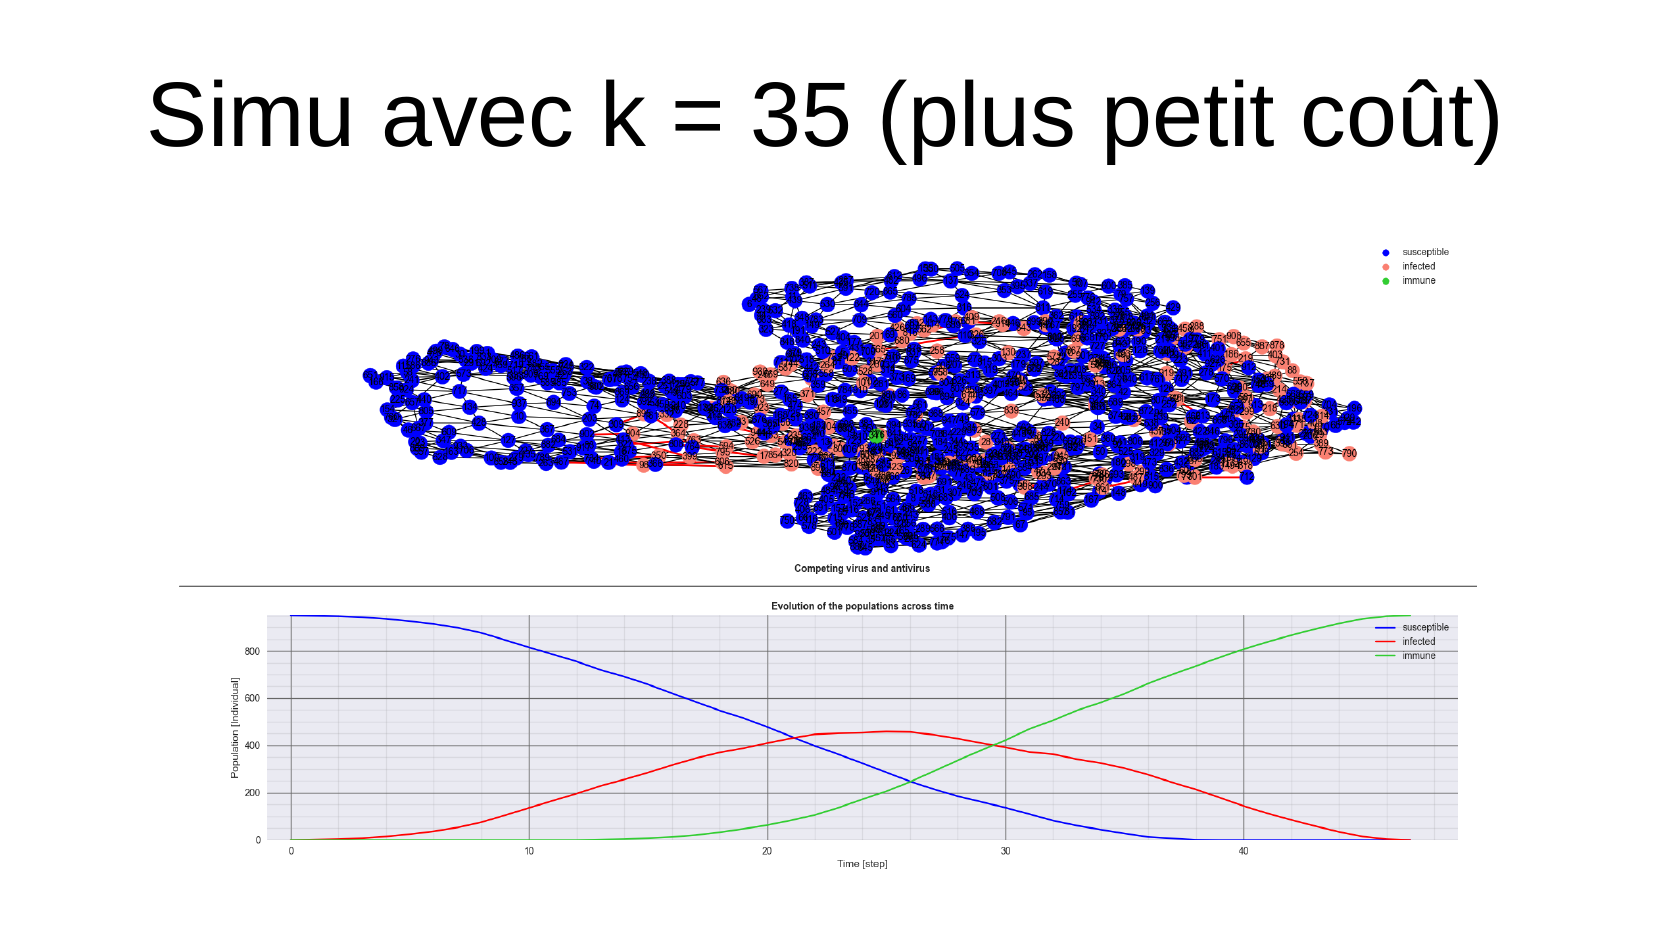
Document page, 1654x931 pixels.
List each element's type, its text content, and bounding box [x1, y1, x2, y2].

picture [179, 236, 1477, 875]
title Simu avec k = 35 (plus petit coût) [82, 37, 1571, 193]
